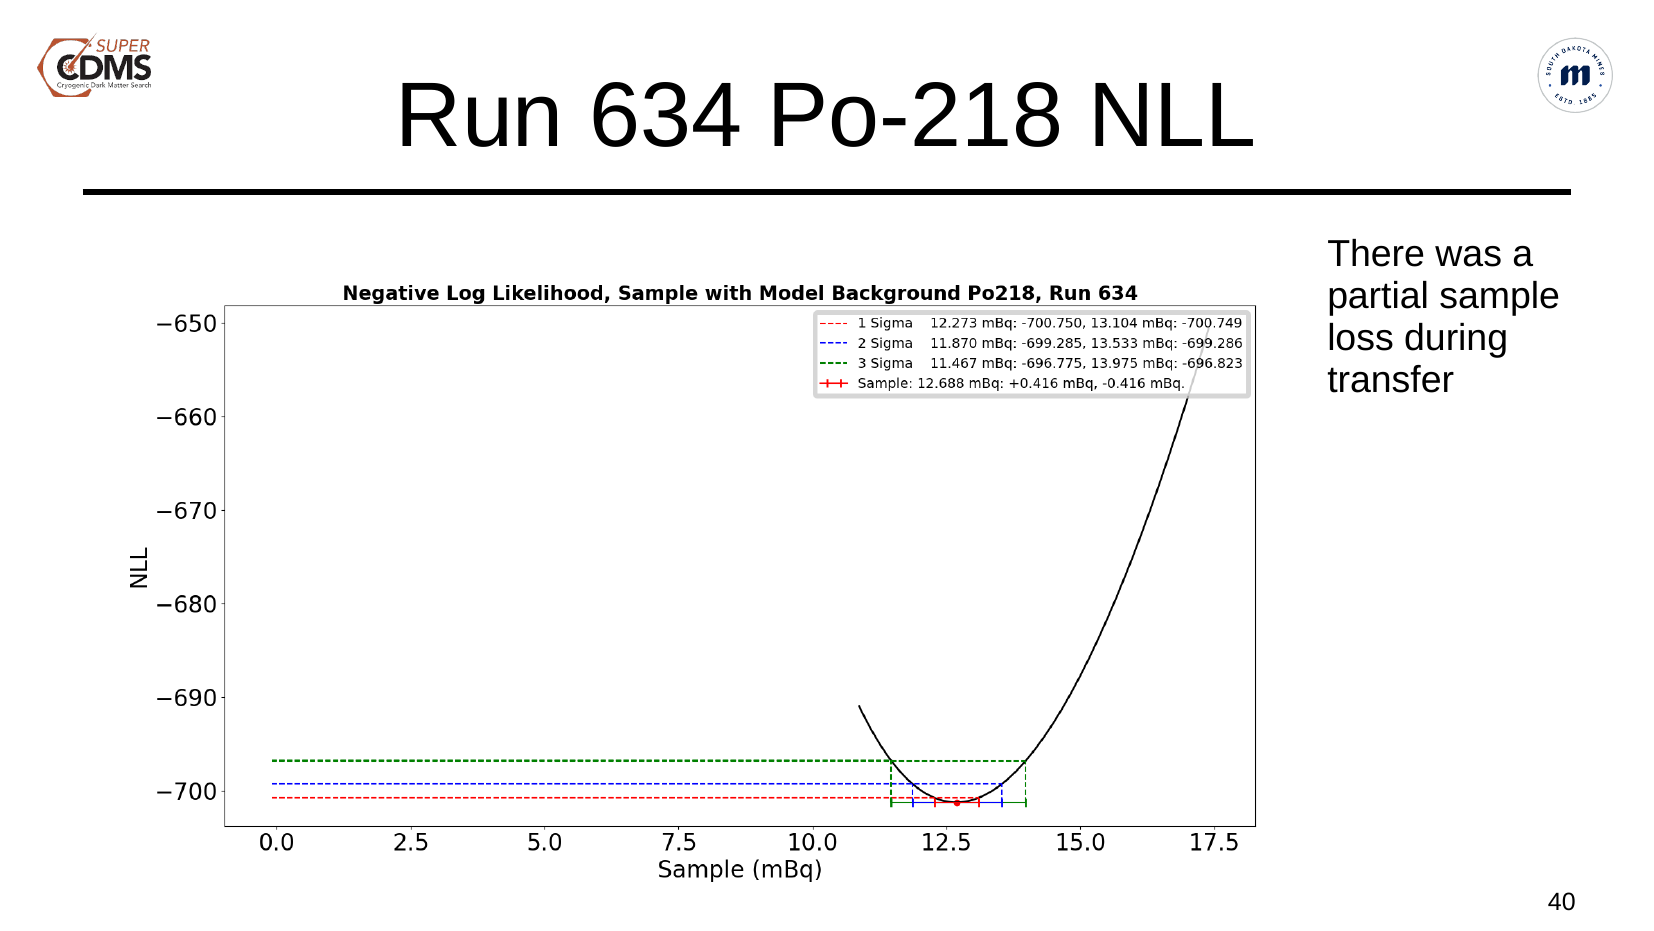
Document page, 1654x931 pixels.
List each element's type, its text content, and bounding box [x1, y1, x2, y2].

picture [1571, 37, 1613, 113]
picture [37, 32, 151, 97]
text_box There was a partial sample loss during transfer [1312, 225, 1613, 901]
picture [58, 224, 1388, 901]
title Run 634 Po-218 NLL [82, 37, 1571, 193]
